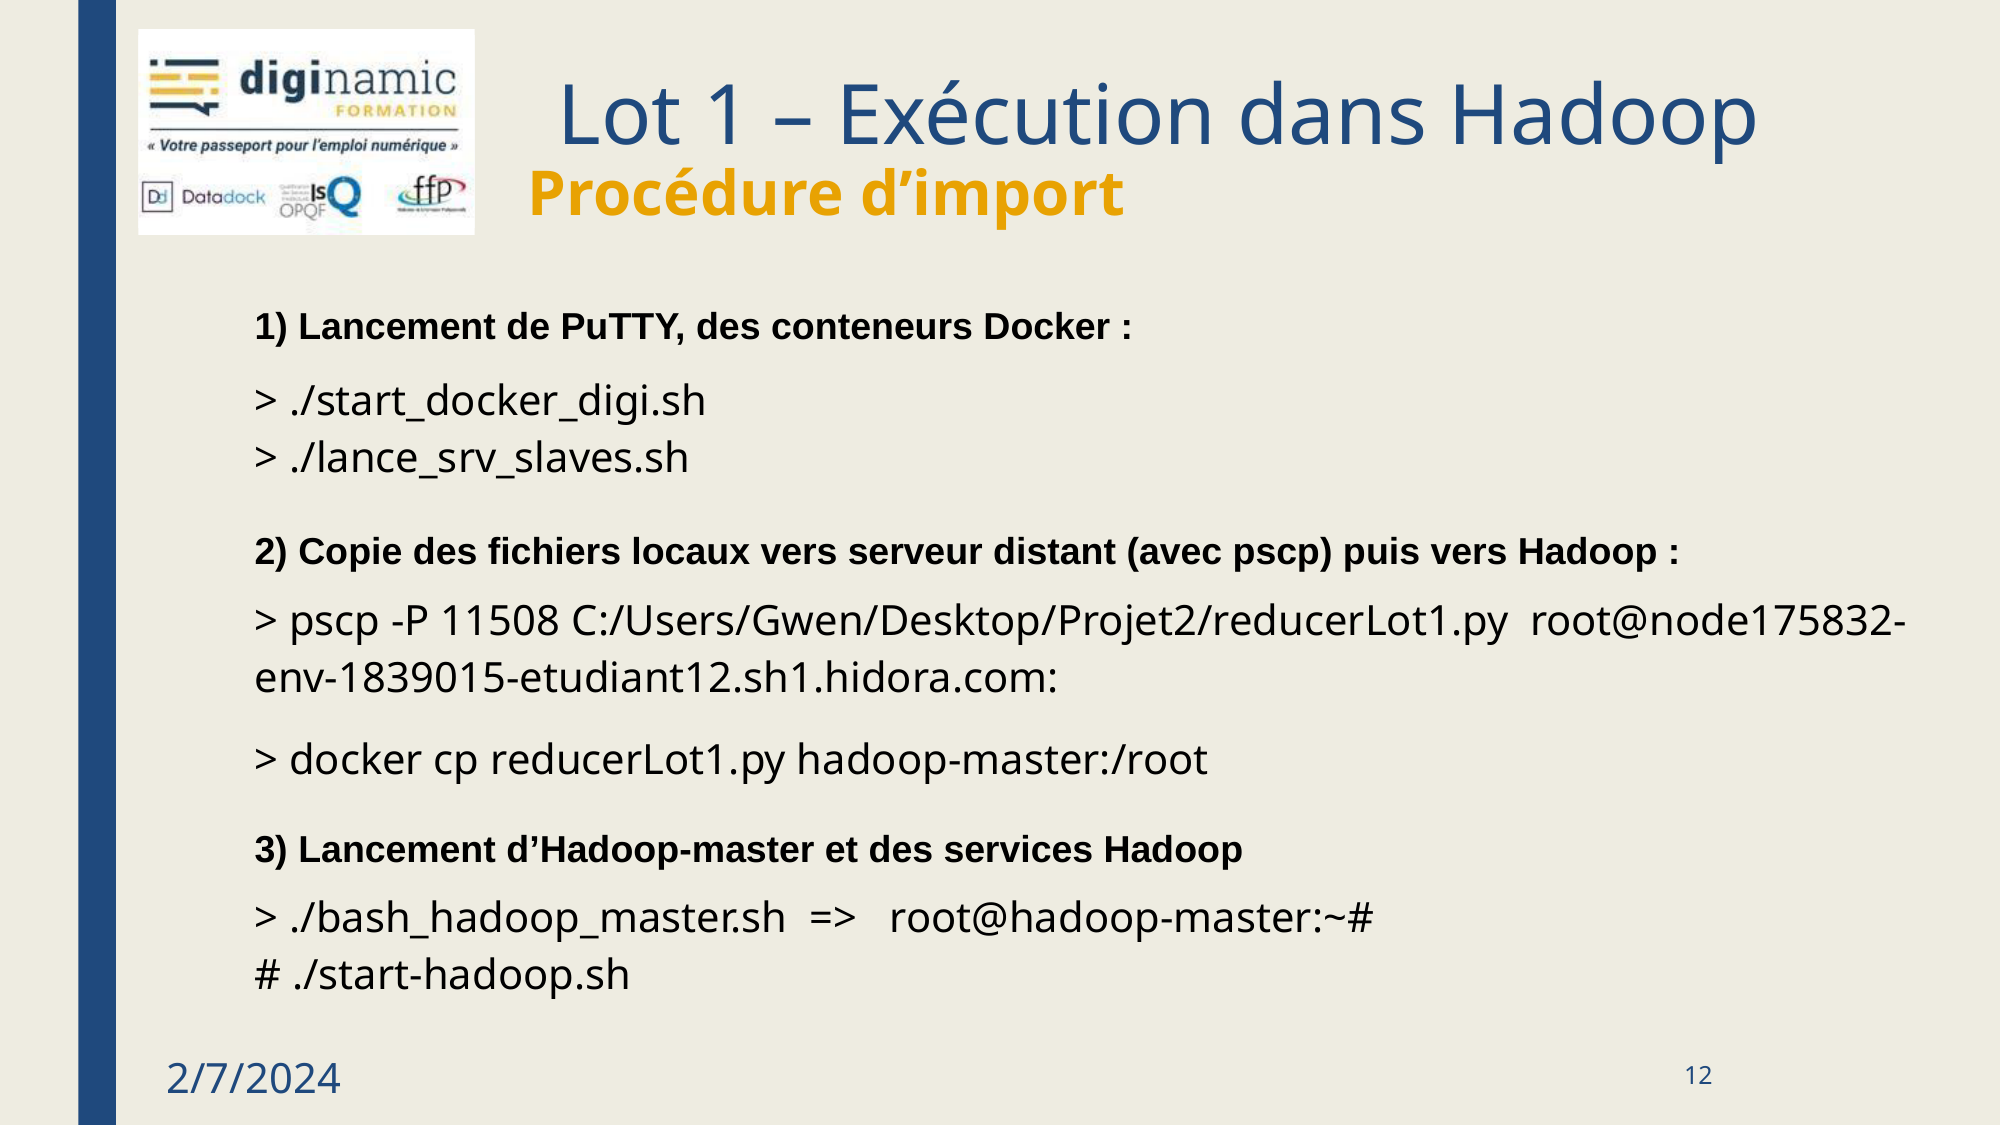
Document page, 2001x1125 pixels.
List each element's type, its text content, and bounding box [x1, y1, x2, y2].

text_box Lancement de PuTTY, des conteneurs Docker : > ./start_docker_digi.sh > ./lance_srv_slaves.sh 2) Copie des fichiers locaux vers serveur distant (avec pscp) puis vers Hadoop : > pscp -P 11508 C:/Users/Gwen/Desktop/Projet2/reducerLot1.py root@node175832-env-1839015-etudiant12.sh1.hidora.com: > docker cp reducerLot1.py hadoop-master:/root 3) Lancement d’Hadoop-master et des services Hadoop > ./bash_hadoop_master.sh => root@hadoop-master:~# # ./start-hadoop.sh [239, 298, 1923, 1024]
text_box Lot 1 – Exécution dans Hadoop [517, 56, 1802, 178]
text_box 2/7/2024 [151, 1043, 389, 1110]
text_box [1669, 1043, 1931, 1110]
text_box Procédure d’import [501, 147, 1152, 239]
